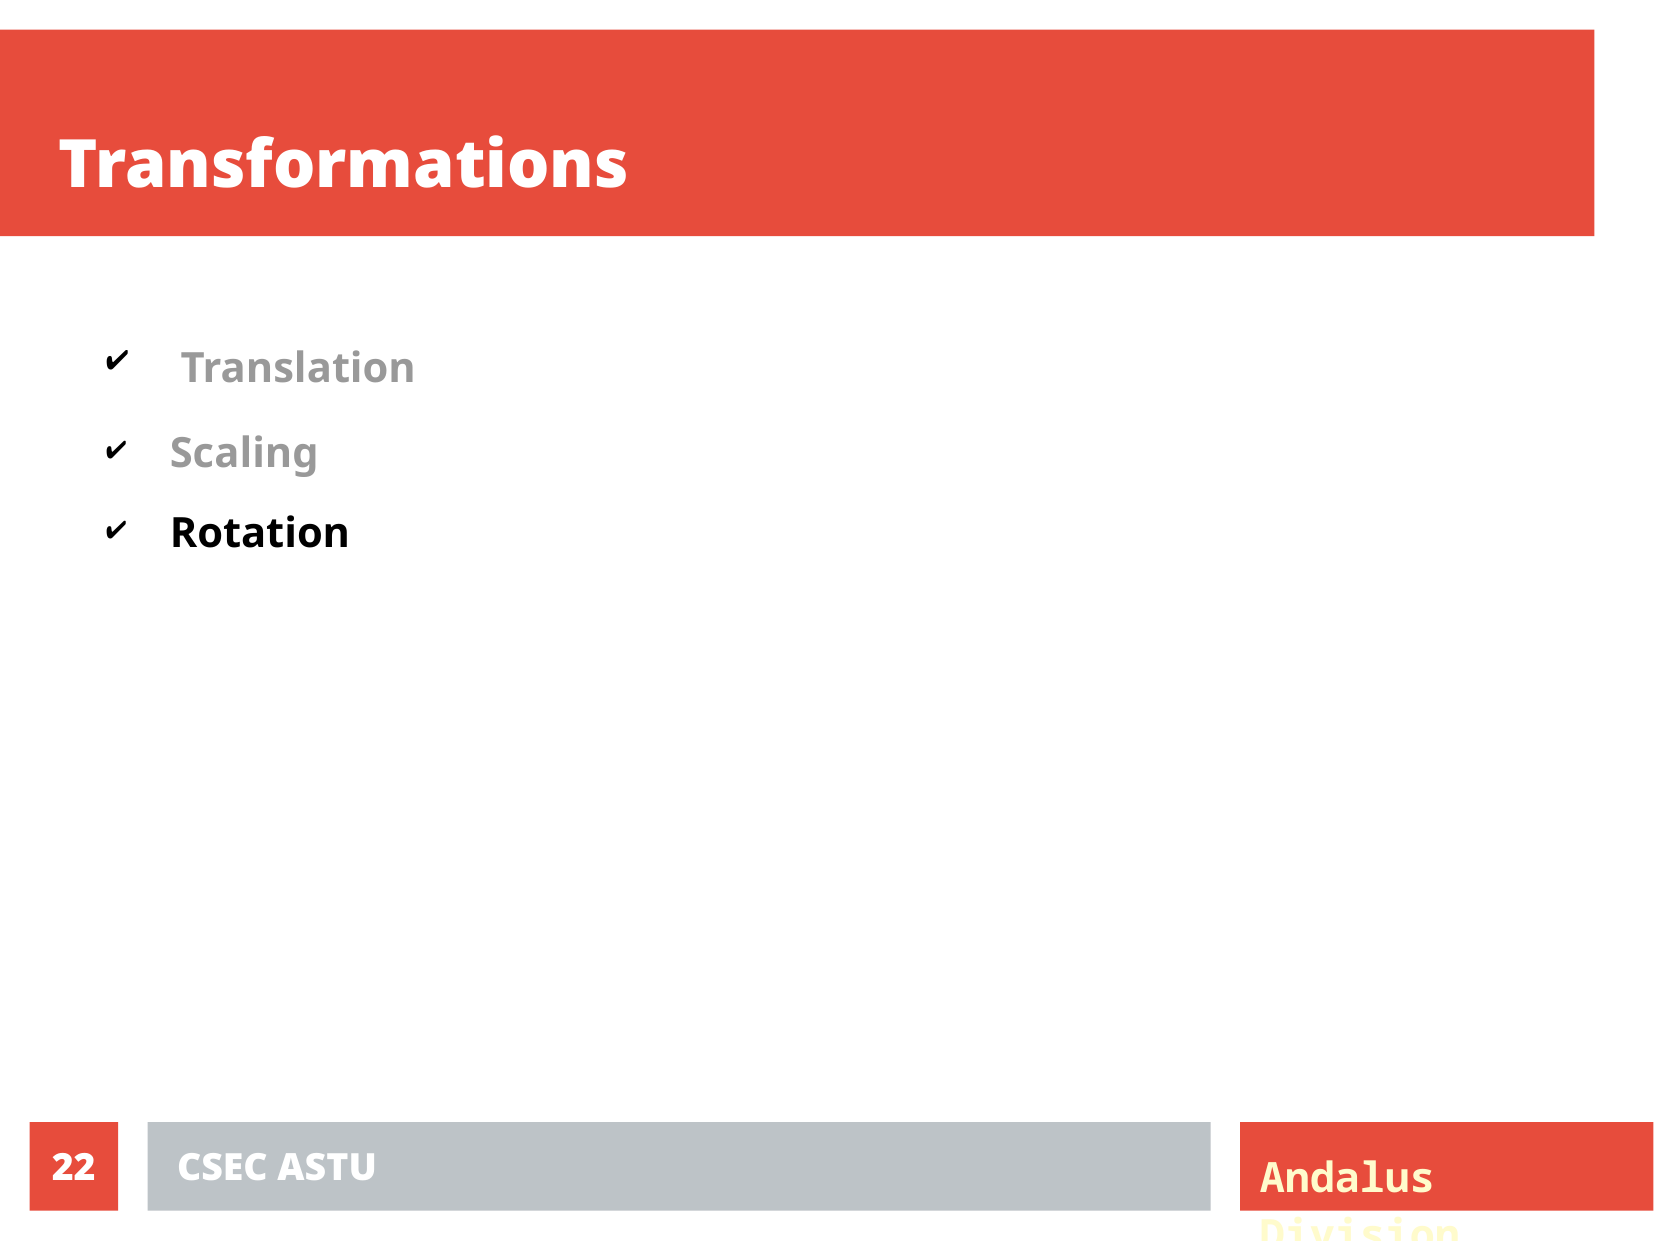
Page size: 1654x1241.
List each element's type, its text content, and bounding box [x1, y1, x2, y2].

title Transformations [59, 59, 1595, 207]
list Translation Scaling Rotation [59, 324, 1565, 1093]
text_box Andalus Division [1245, 1140, 1636, 1197]
